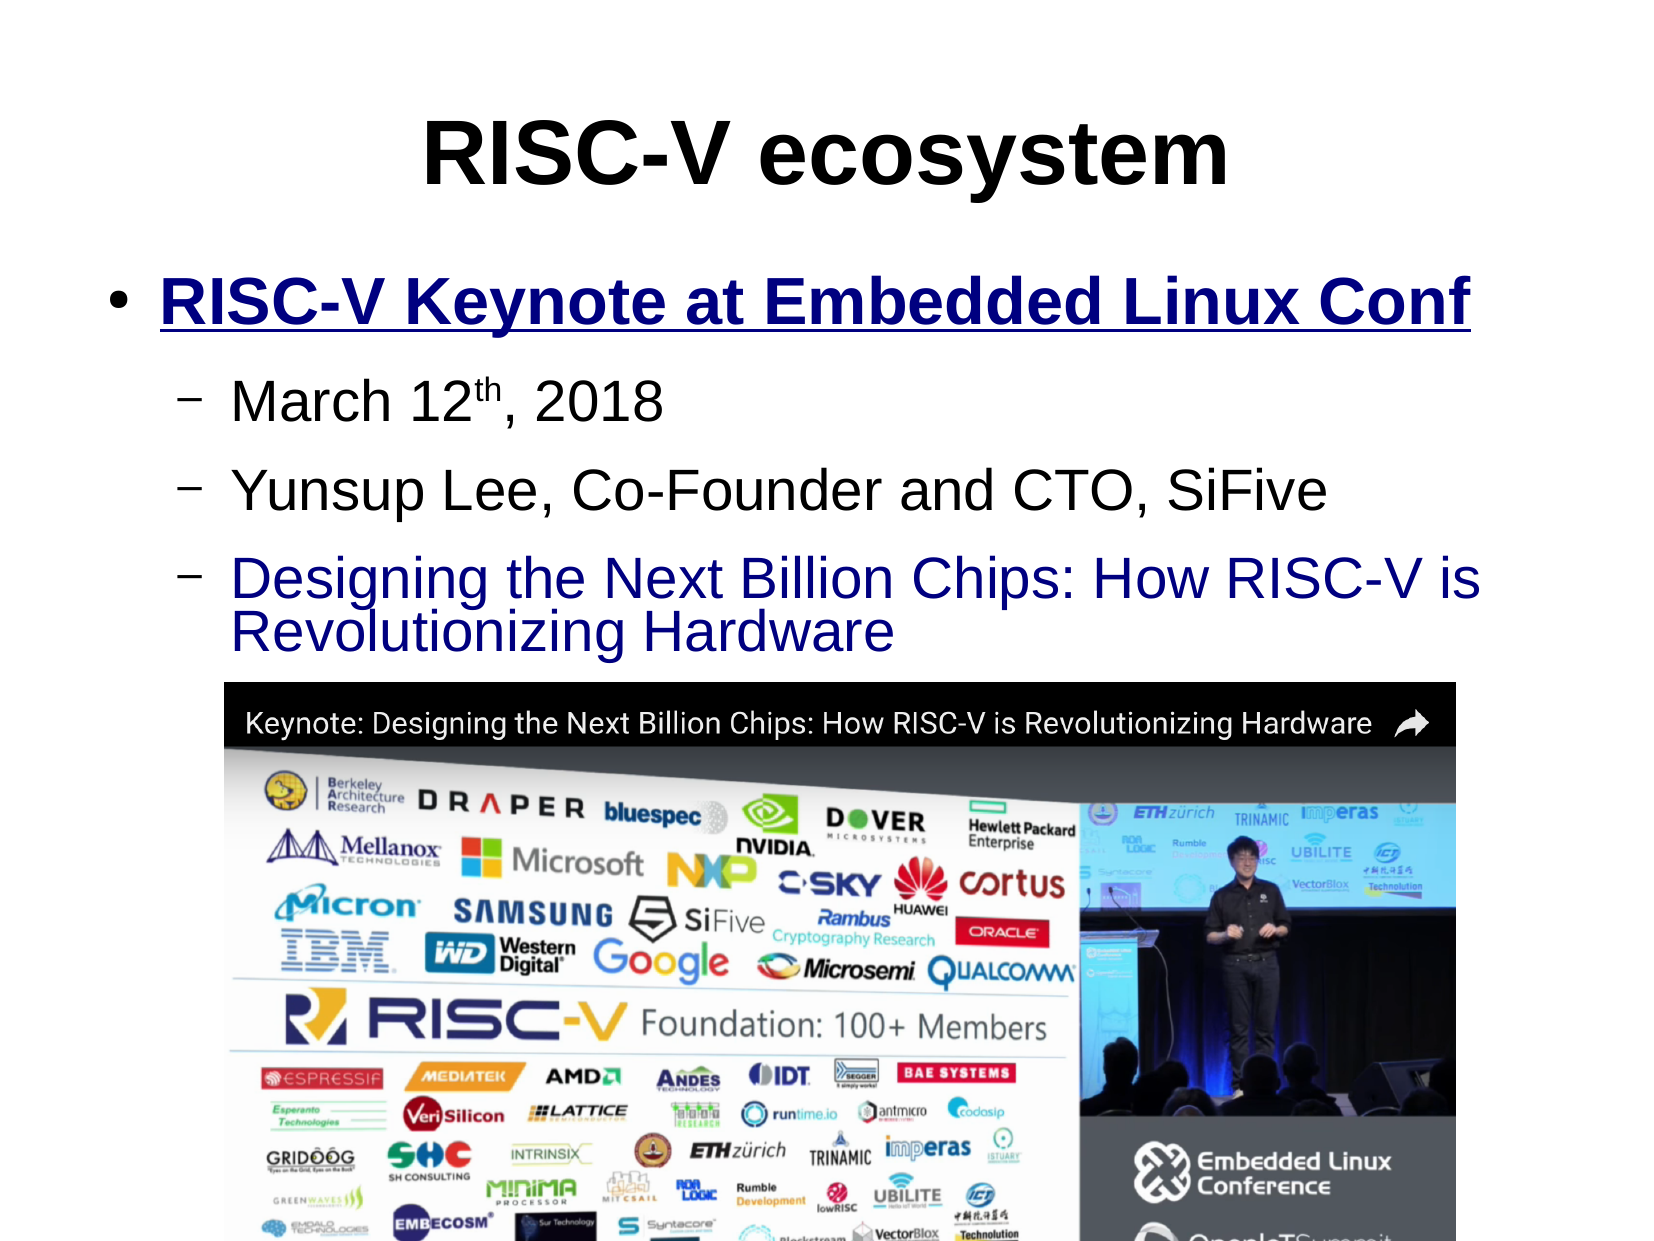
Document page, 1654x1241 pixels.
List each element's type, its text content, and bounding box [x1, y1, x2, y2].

title RISC-V ecosystem [82, 49, 1571, 257]
list RISC-V Keynote at Embedded Linux Conf March 12th, 2018 Yunsup Lee, Co-Founder and CTO, SiFive Designing the Next Billion Chips: How RISC-V is Revolutionizing Hardware [89, 257, 1531, 865]
picture [224, 682, 1456, 1241]
